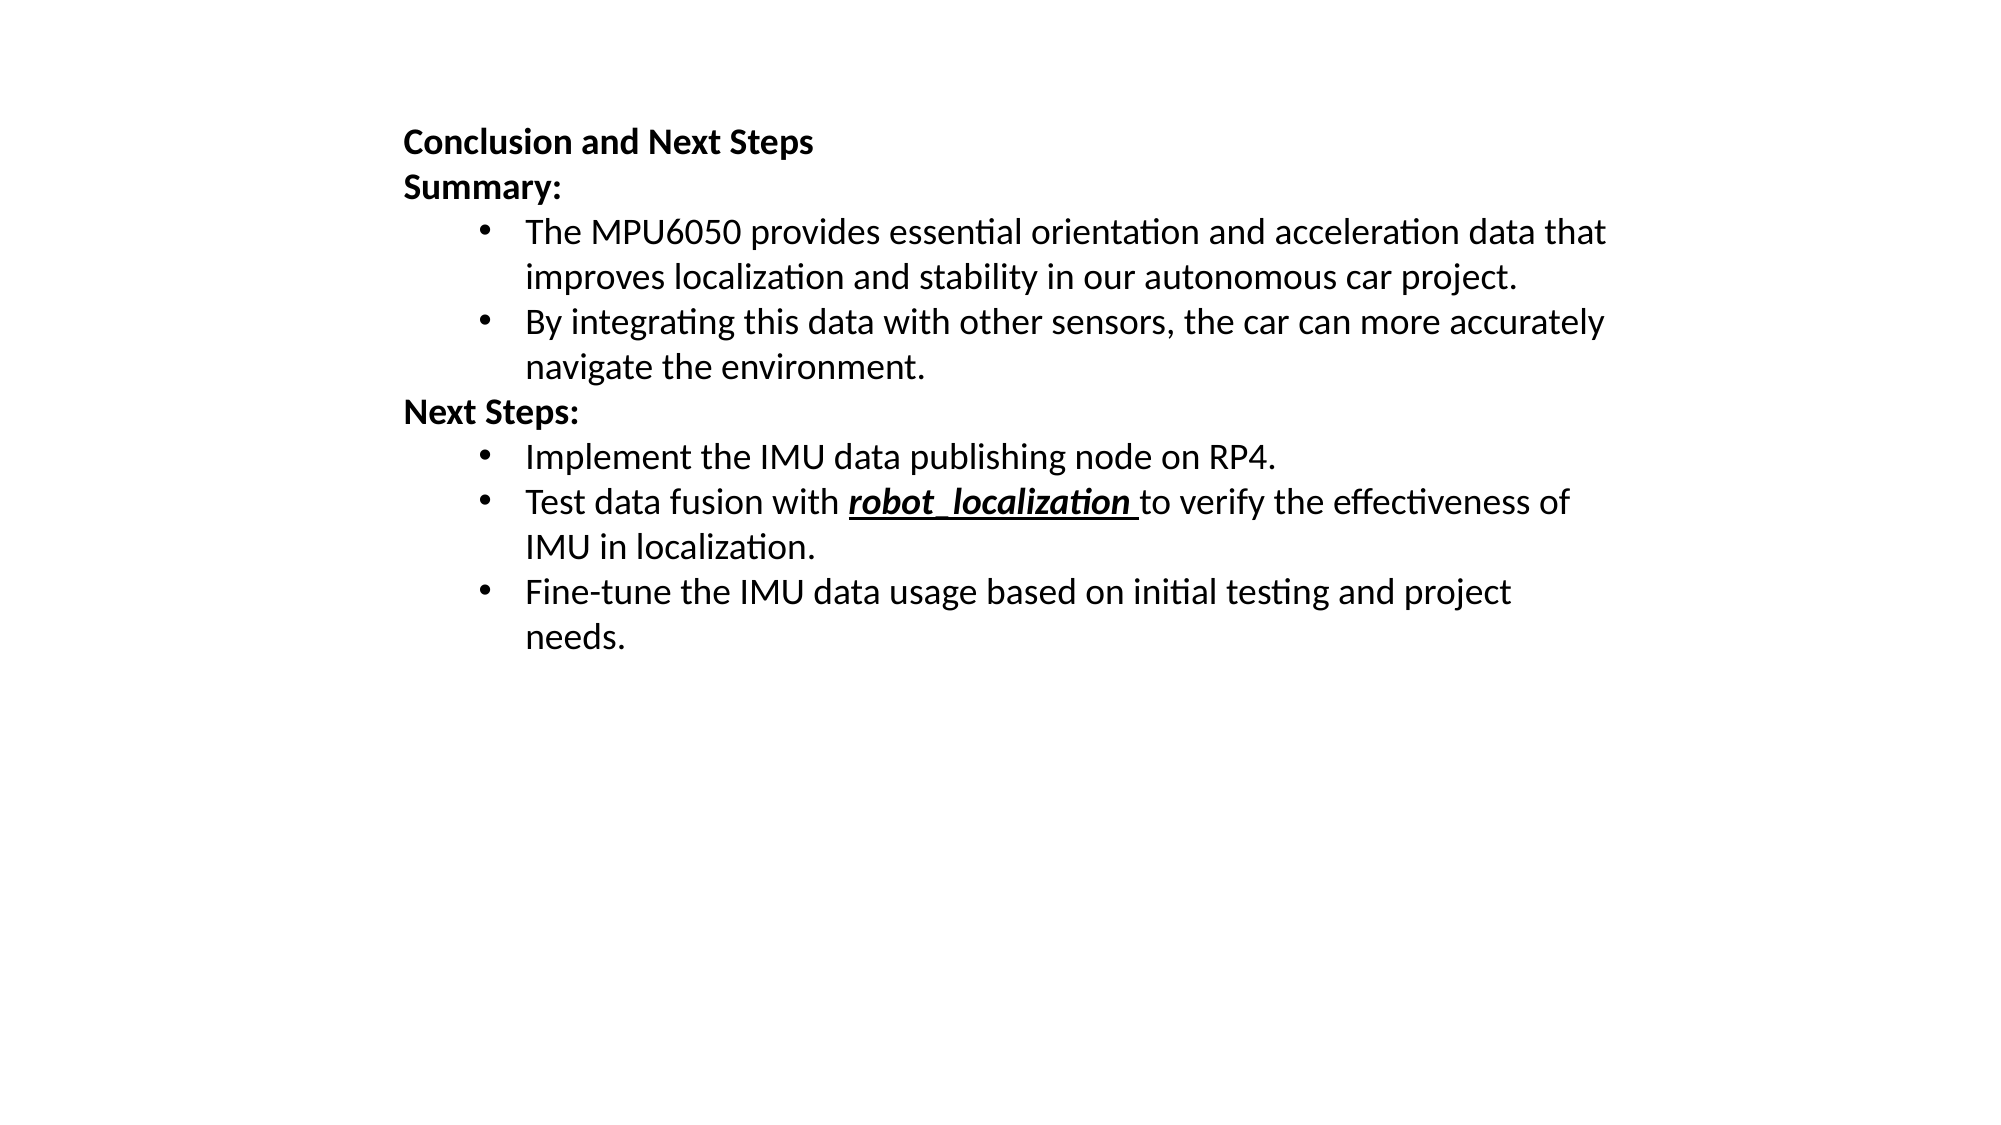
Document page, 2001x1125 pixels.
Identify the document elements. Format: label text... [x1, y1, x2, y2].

text_box Conclusion and Next Steps Summary: The MPU6050 provides essential orientation and acceleration data that improves localization and stability in our autonomous car project. By integrating this data with other sensors, the car can more accurately navigate the environment. Next Steps: Implement the IMU data publishing node on RP4. Test data fusion with robot_localization to verify the effectiveness of IMU in localization. Fine-tune the IMU data usage based on initial testing and project needs. [388, 109, 1628, 710]
